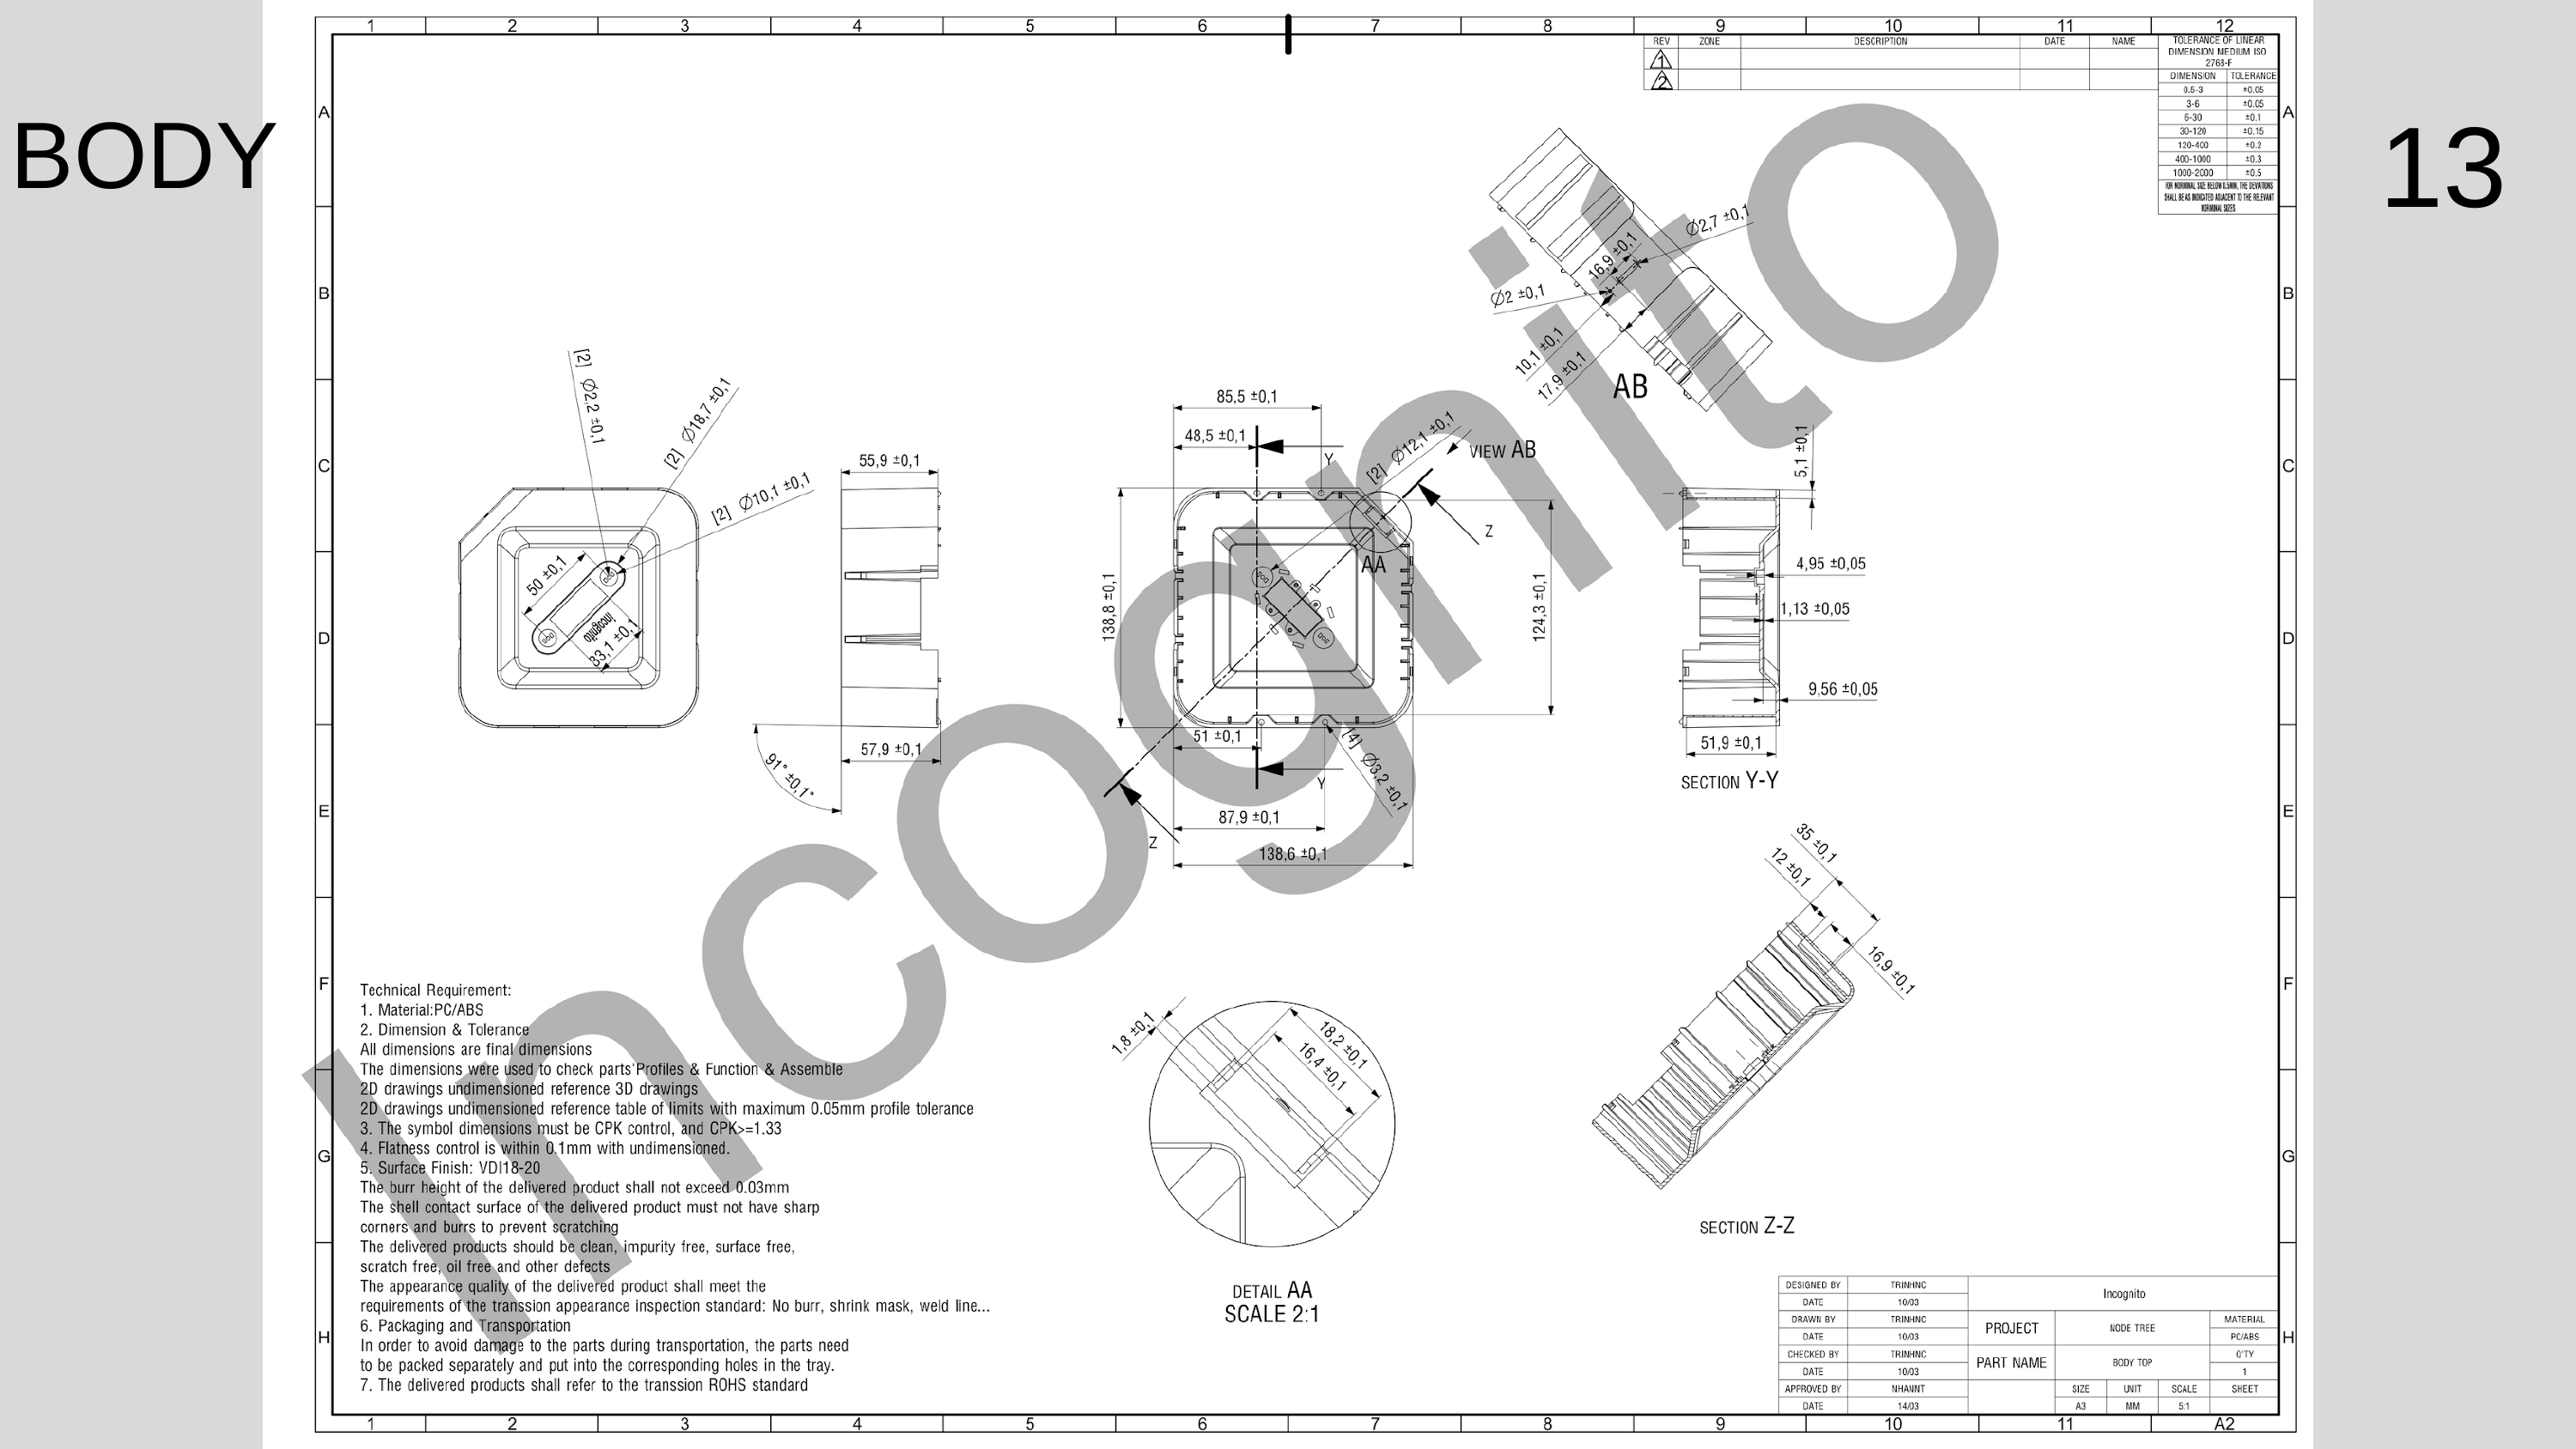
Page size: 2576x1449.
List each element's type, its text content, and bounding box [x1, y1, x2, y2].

text_box BODY [0, 89, 343, 203]
picture [263, 0, 2313, 1449]
text_box 13 [2354, 93, 2507, 231]
